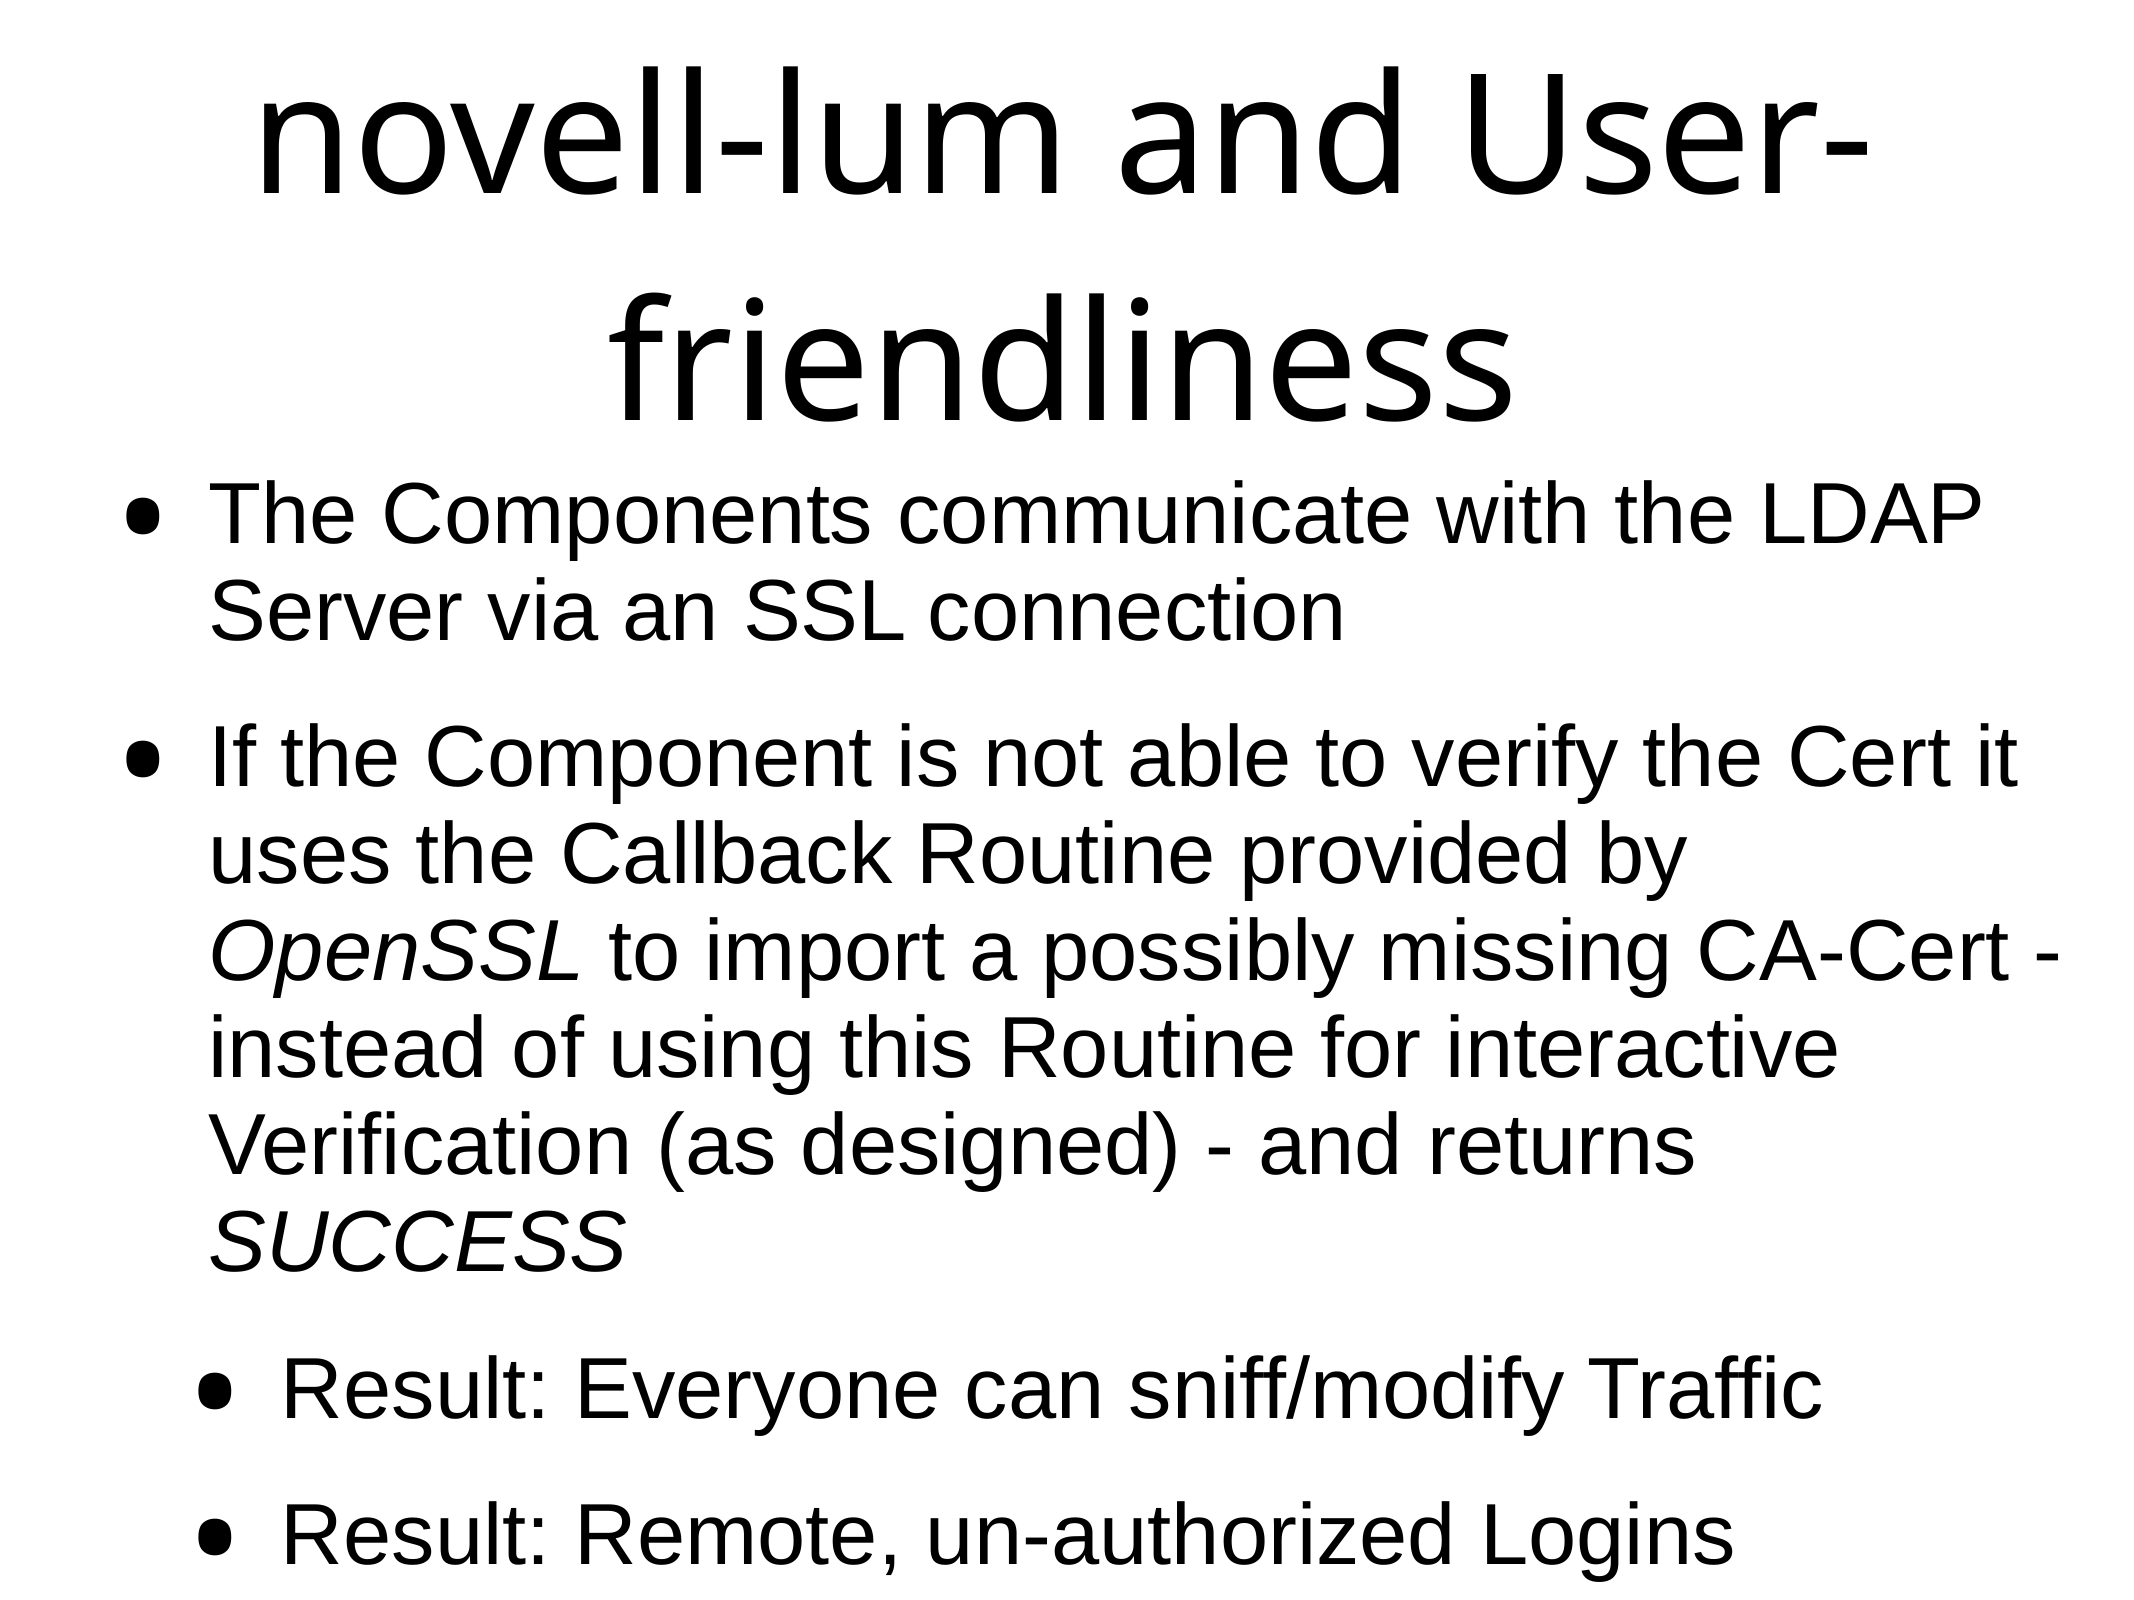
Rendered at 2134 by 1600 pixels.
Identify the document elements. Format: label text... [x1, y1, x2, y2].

list The Components communicate with the LDAP Server via an SSL connection If the Component is not able to verify the Cert it uses the Callback Routine provided by OpenSSL to import a possibly missing CA-Cert - instead of using this Routine for interactive Verification (as designed) - and returns SUCCESS Result: Everyone can sniff/modify Traffic Result: Remote, un-authorized Logins [56, 454, 2078, 1594]
title novell-lum and User-friendliness [29, 21, 2097, 462]
